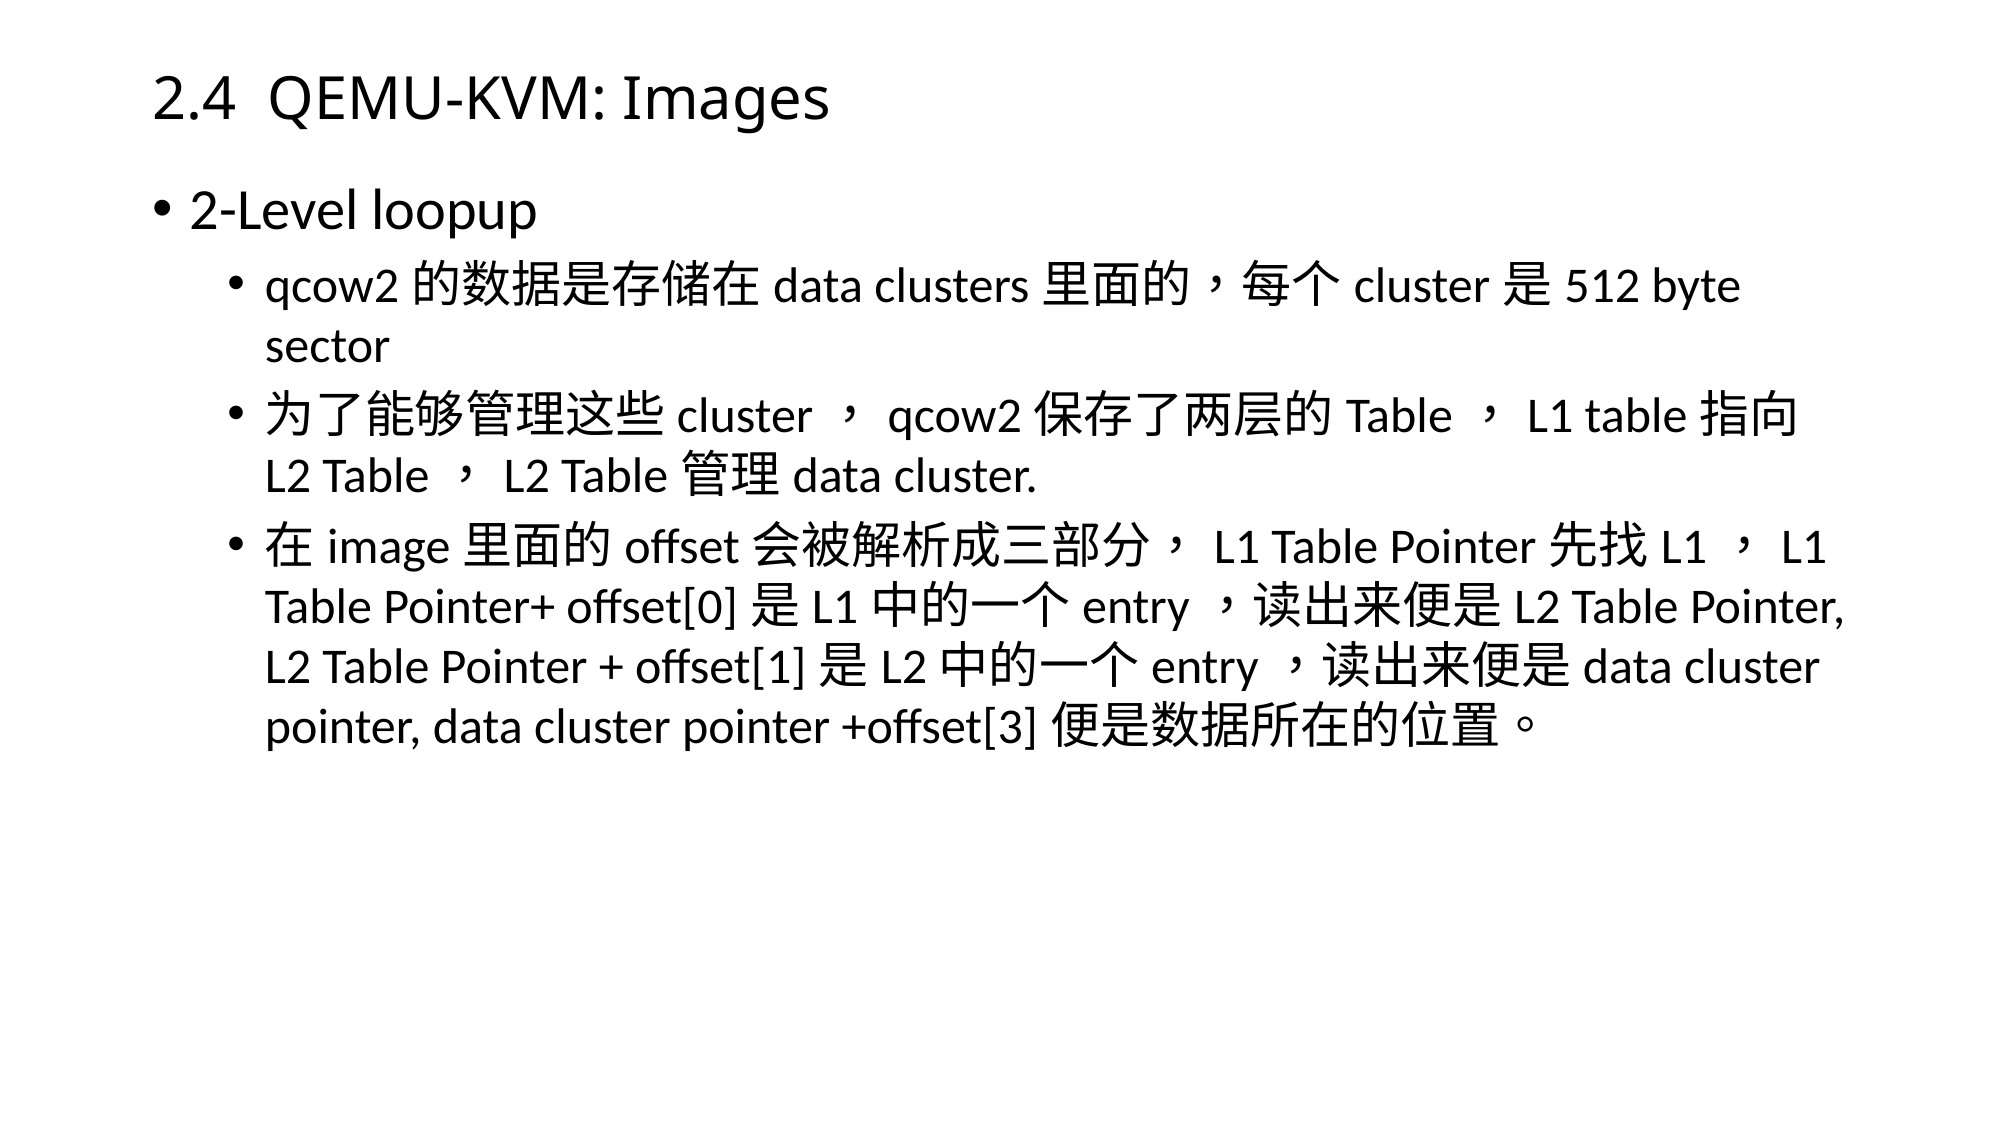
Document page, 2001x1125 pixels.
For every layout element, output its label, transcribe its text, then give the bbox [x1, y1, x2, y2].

title 2.4 QEMU-KVM: Images [137, 59, 1863, 140]
list 2-Level loopup qcow2的数据是存储在data clusters里面的，每个cluster是512 byte sector 为了能够管理这些cluster，qcow2保存了两层的Table，L1 table指向L2 Table，L2 Table管理data cluster. 在image里面的offset会被解析成三部分，L1 Table Pointer先找L1，L1 Table Pointer+ offset[0]是L1中的一个entry，读出来便是L2 Table Pointer, L2 Table Pointer + offset[1]是L2中的一个entry，读出来便是data cluster pointer, data cluster pointer +offset[3]便是数据所在的位置。 [137, 171, 1863, 1014]
